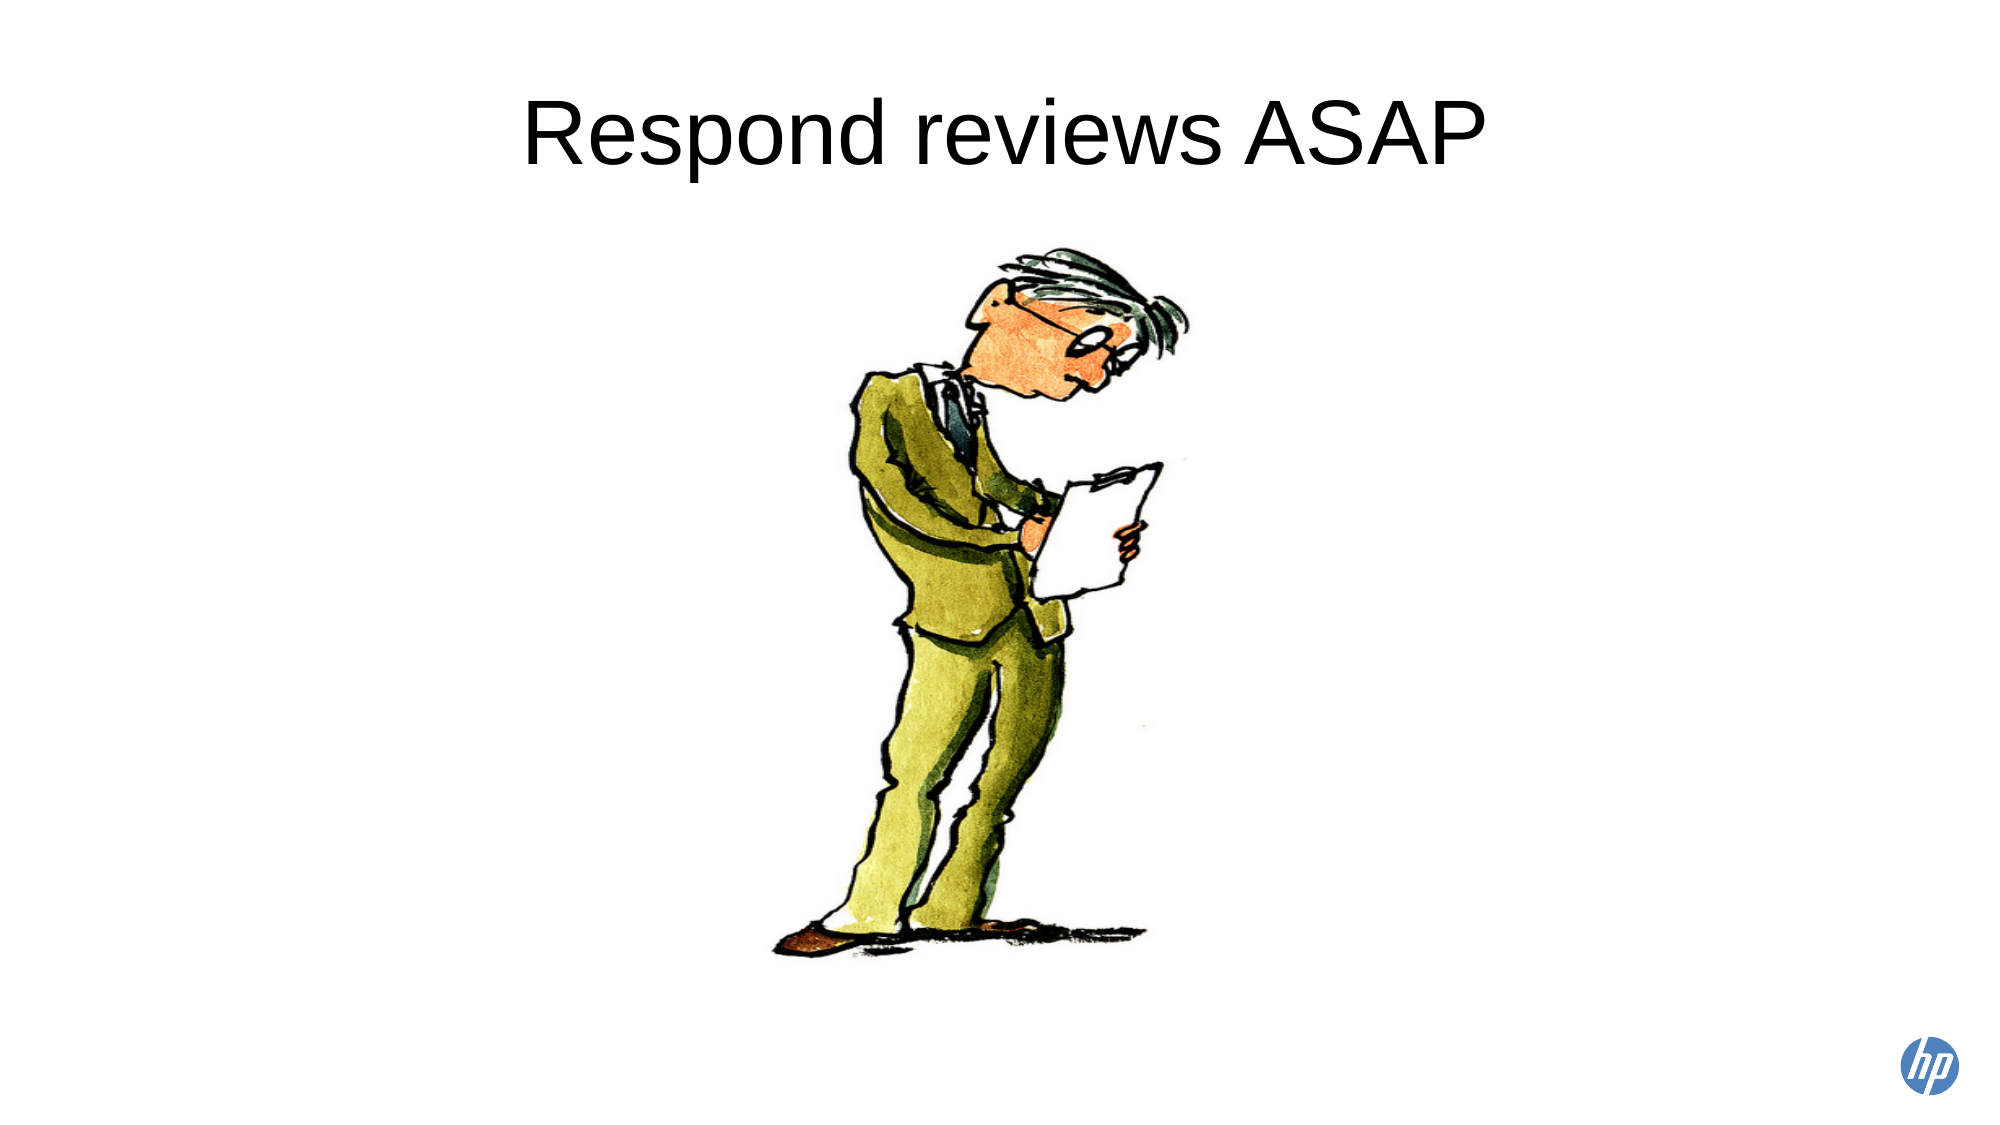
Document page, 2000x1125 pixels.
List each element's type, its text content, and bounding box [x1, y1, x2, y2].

picture [720, 236, 1229, 974]
title Respond reviews ASAP [12, 4, 2000, 260]
